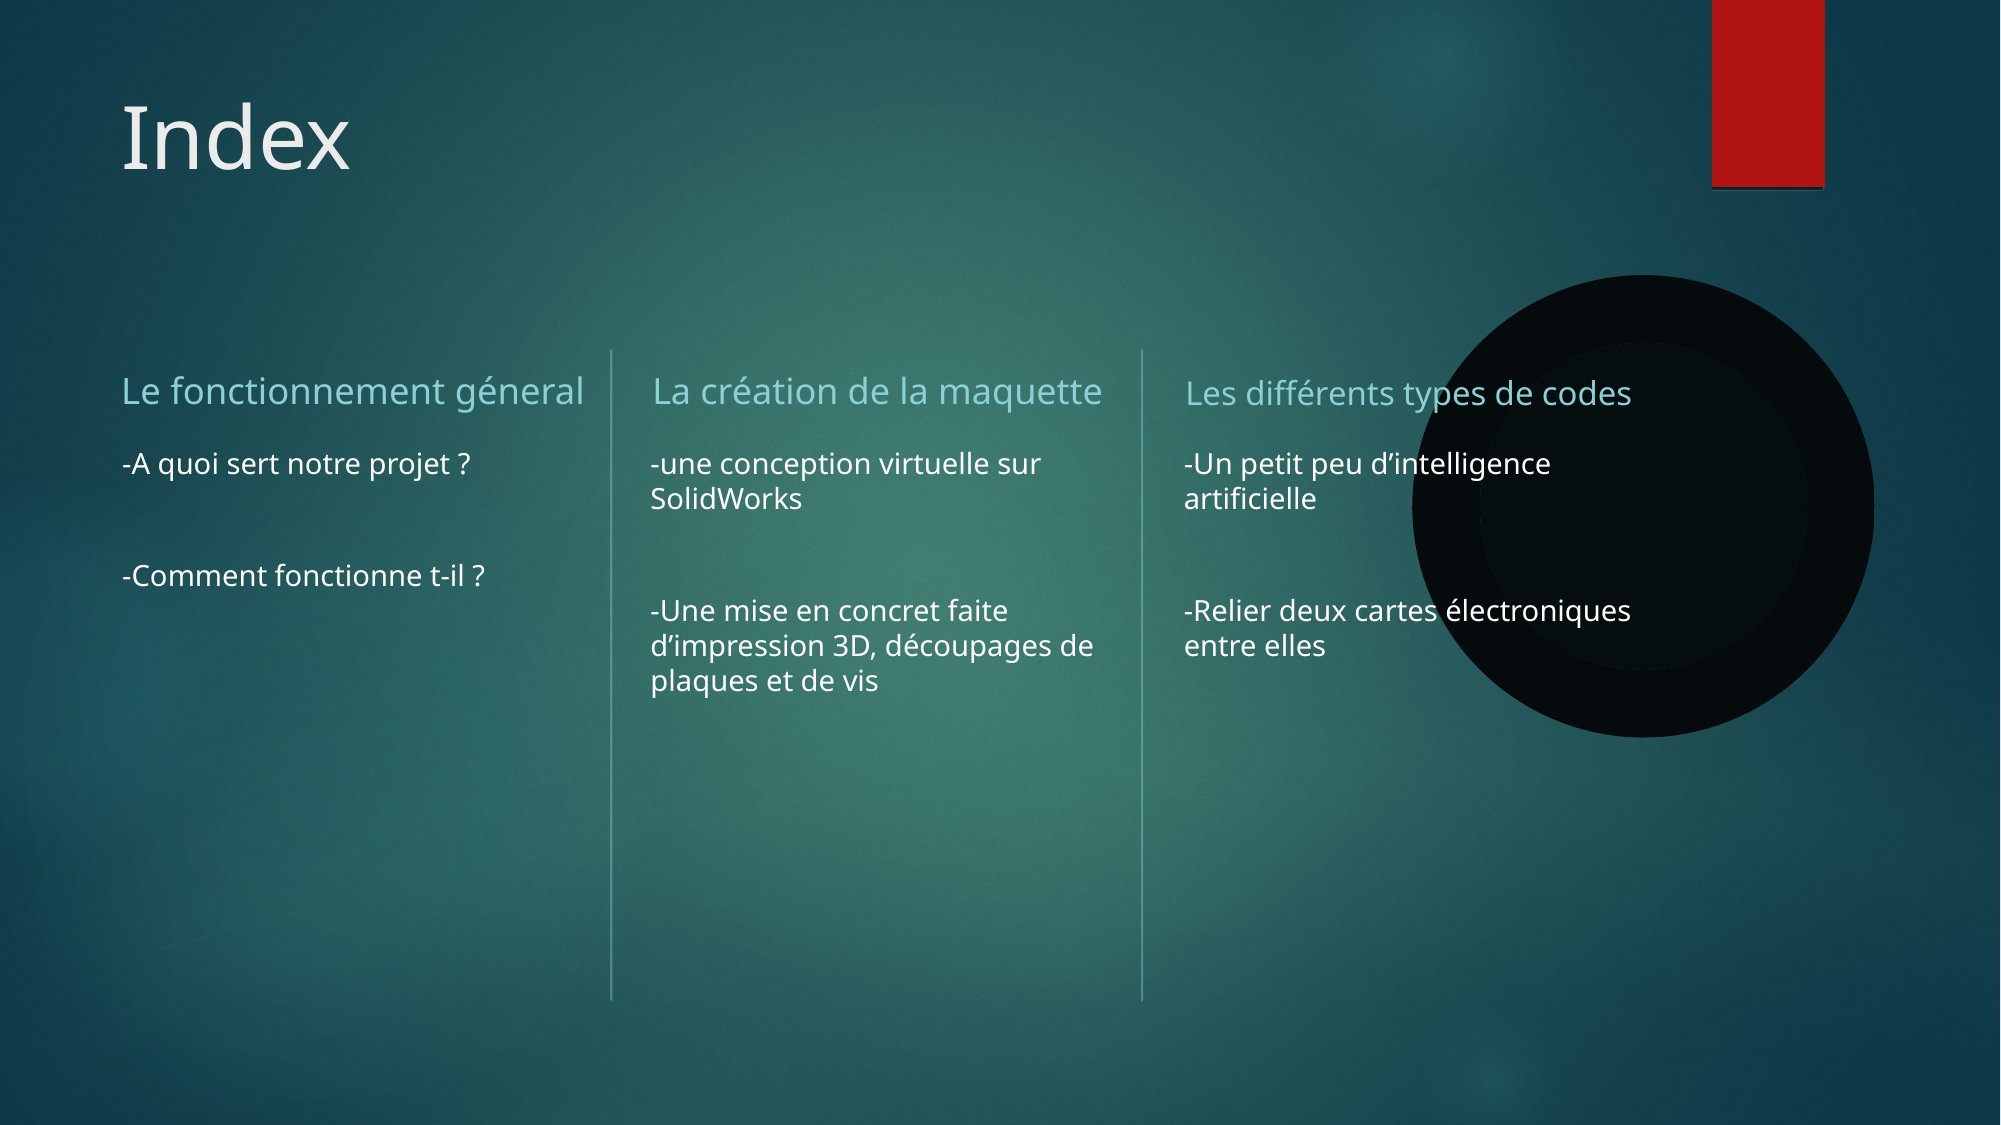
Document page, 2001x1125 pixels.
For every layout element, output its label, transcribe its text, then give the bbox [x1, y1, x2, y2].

list La création de la maquette [637, 324, 1119, 420]
list Les différents types de codes [1168, 324, 1650, 420]
title Index [106, 74, 1649, 305]
list Le fonctionnement géneral [103, 324, 603, 420]
list -une conception virtuelle sur SolidWorks -Une mise en concret faite d’impression 3D, découpages de plaques et de vis [635, 437, 1119, 1027]
list -Un petit peu d’intelligence artificielle -Relier deux cartes électroniques entre elles [1168, 437, 1650, 1027]
list -A quoi sert notre projet ? -Comment fonctionne t-il ? [107, 437, 588, 1027]
